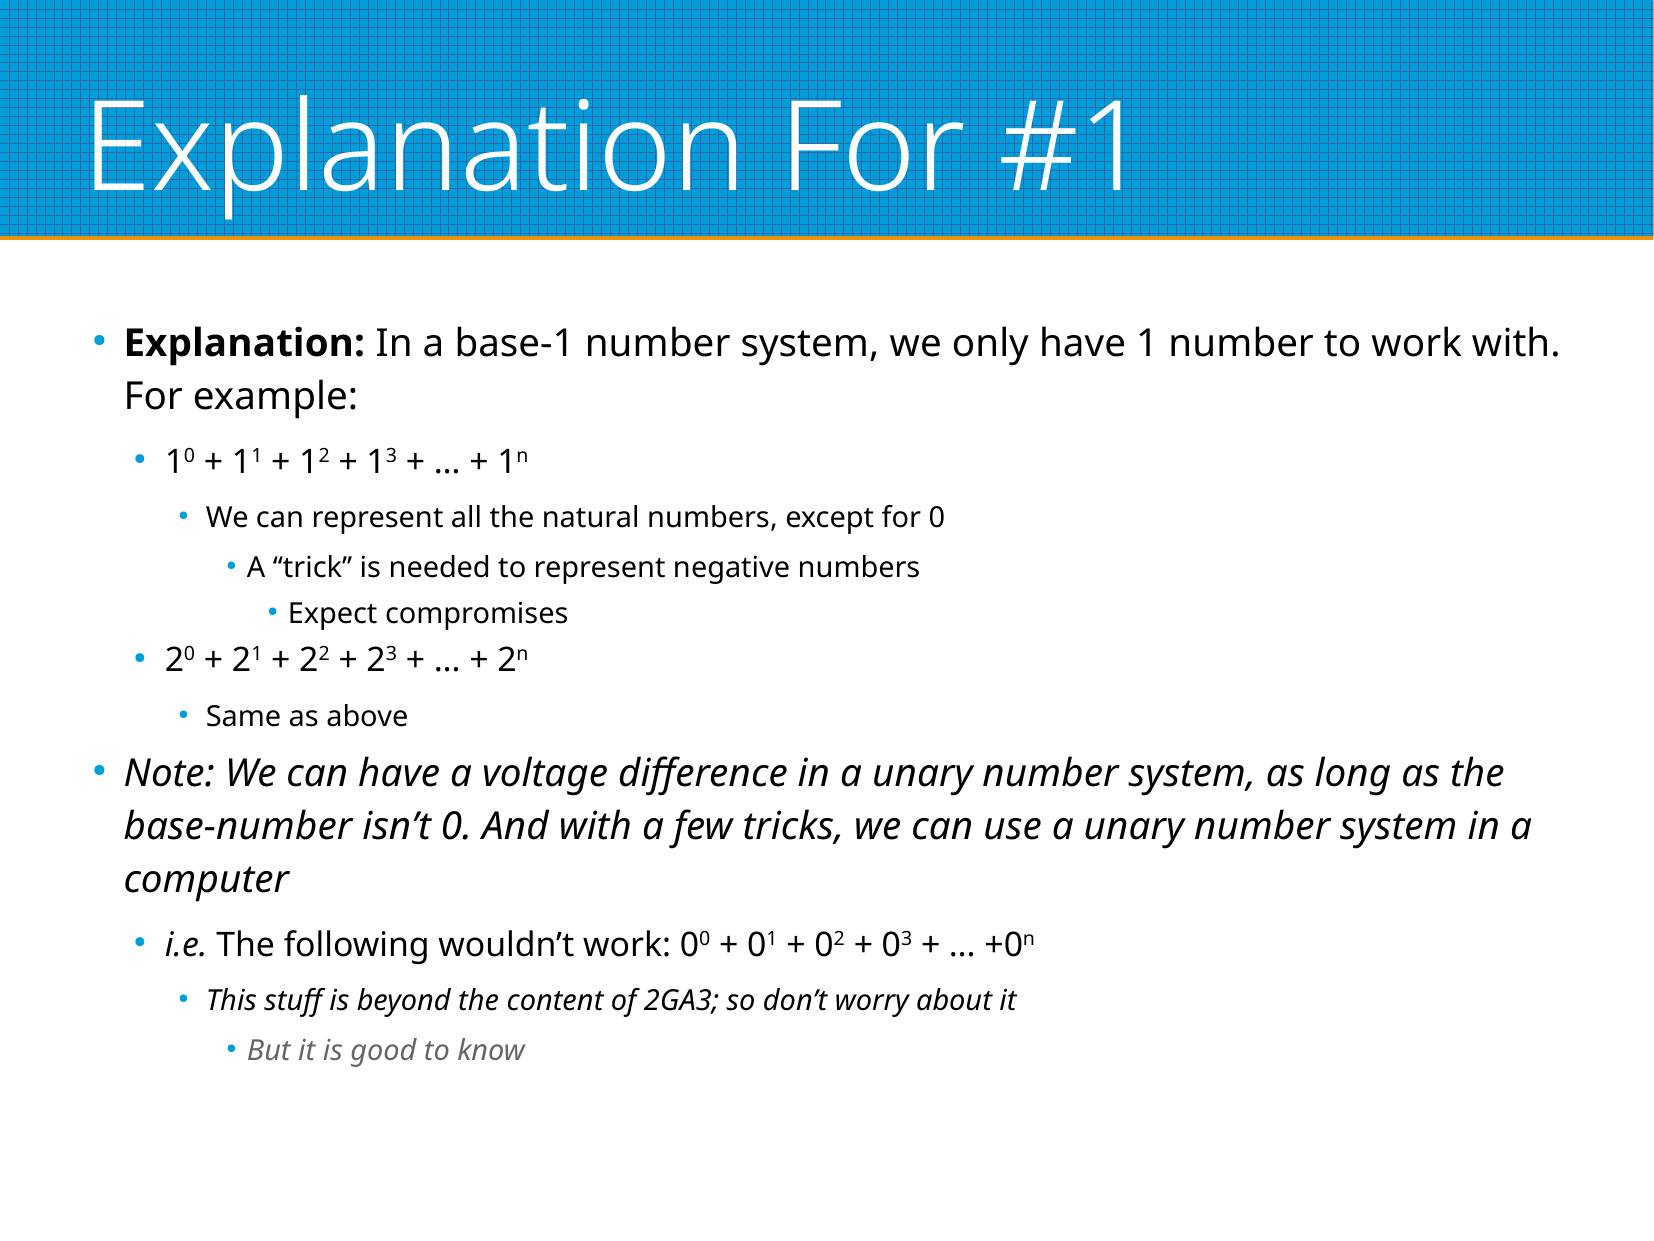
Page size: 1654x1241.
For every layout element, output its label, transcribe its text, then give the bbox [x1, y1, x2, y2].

title Explanation For #1 [82, 19, 1571, 227]
list Explanation: In a base-1 number system, we only have 1 number to work with. For example: 10 + 11 + 12 + 13 + … + 1n We can represent all the natural numbers, except for 0 A ‘‘trick’’ is needed to represent negative numbers Expect compromises 20 + 21 + 22 + 23 + … + 2n Same as above Note: We can have a voltage difference in a unary number system, as long as the base-number isn’t 0. And with a few tricks, we can use a unary number system in a computer i.e. The following wouldn’t work: 00 + 01 + 02 + 03 + … +0n This stuff is beyond the content of 2GA3; so don’t worry about it But it is good to know [82, 314, 1563, 1081]
